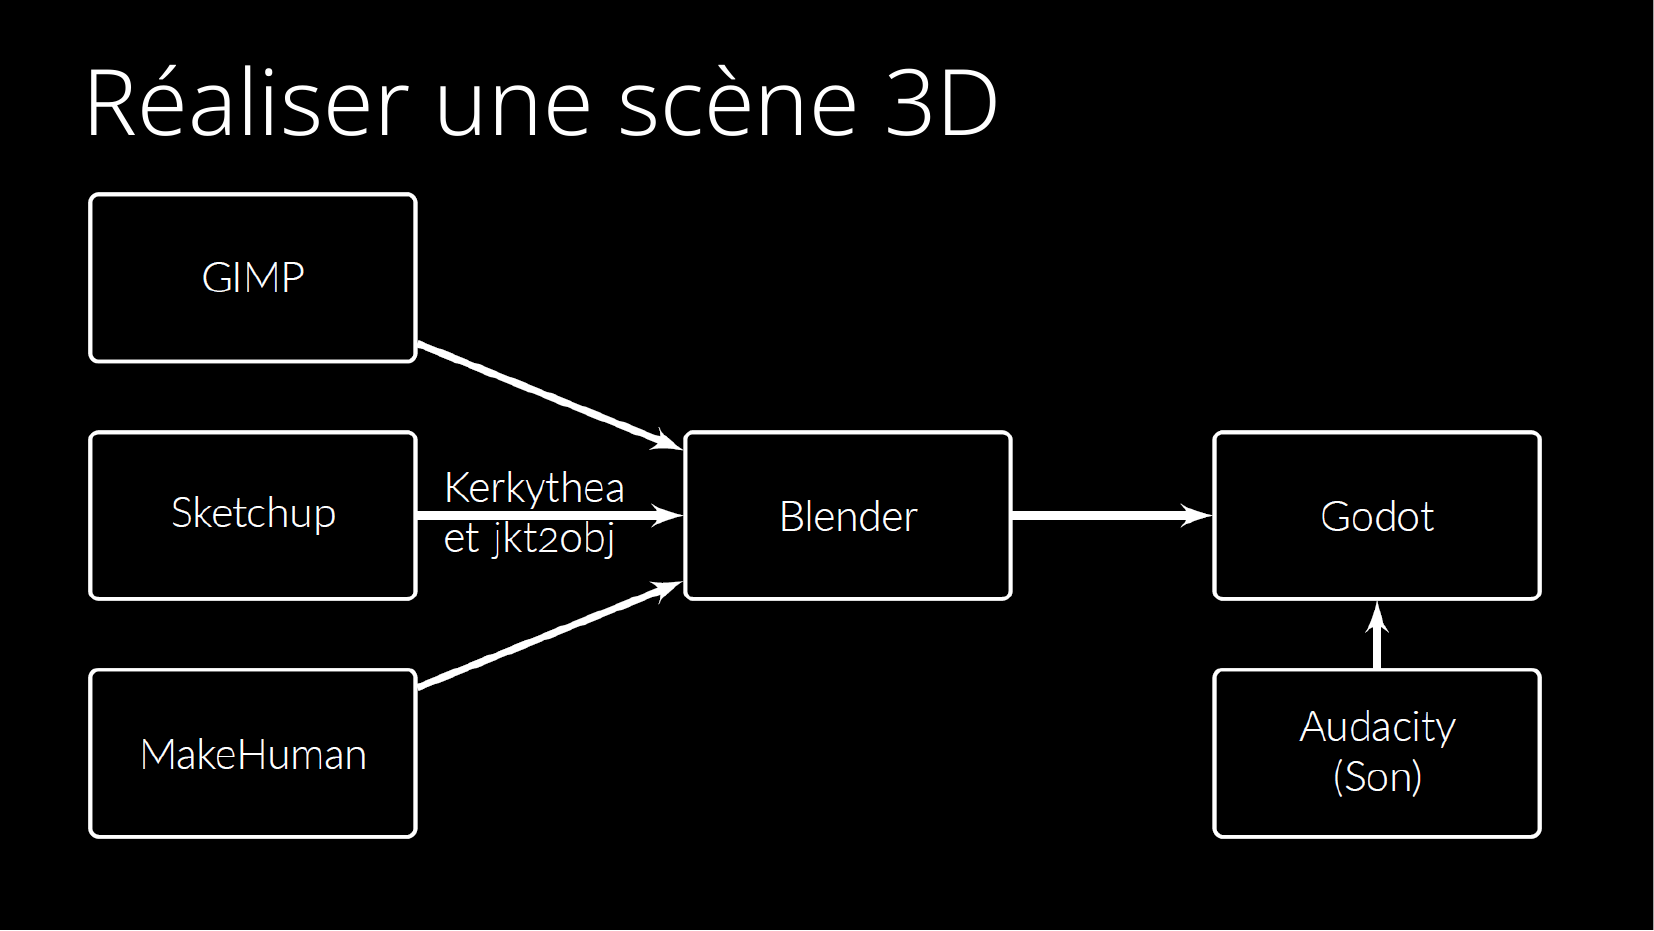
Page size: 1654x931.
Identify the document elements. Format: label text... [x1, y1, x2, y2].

title Réaliser une scène 3D [82, 37, 1571, 193]
picture [70, 174, 1560, 858]
